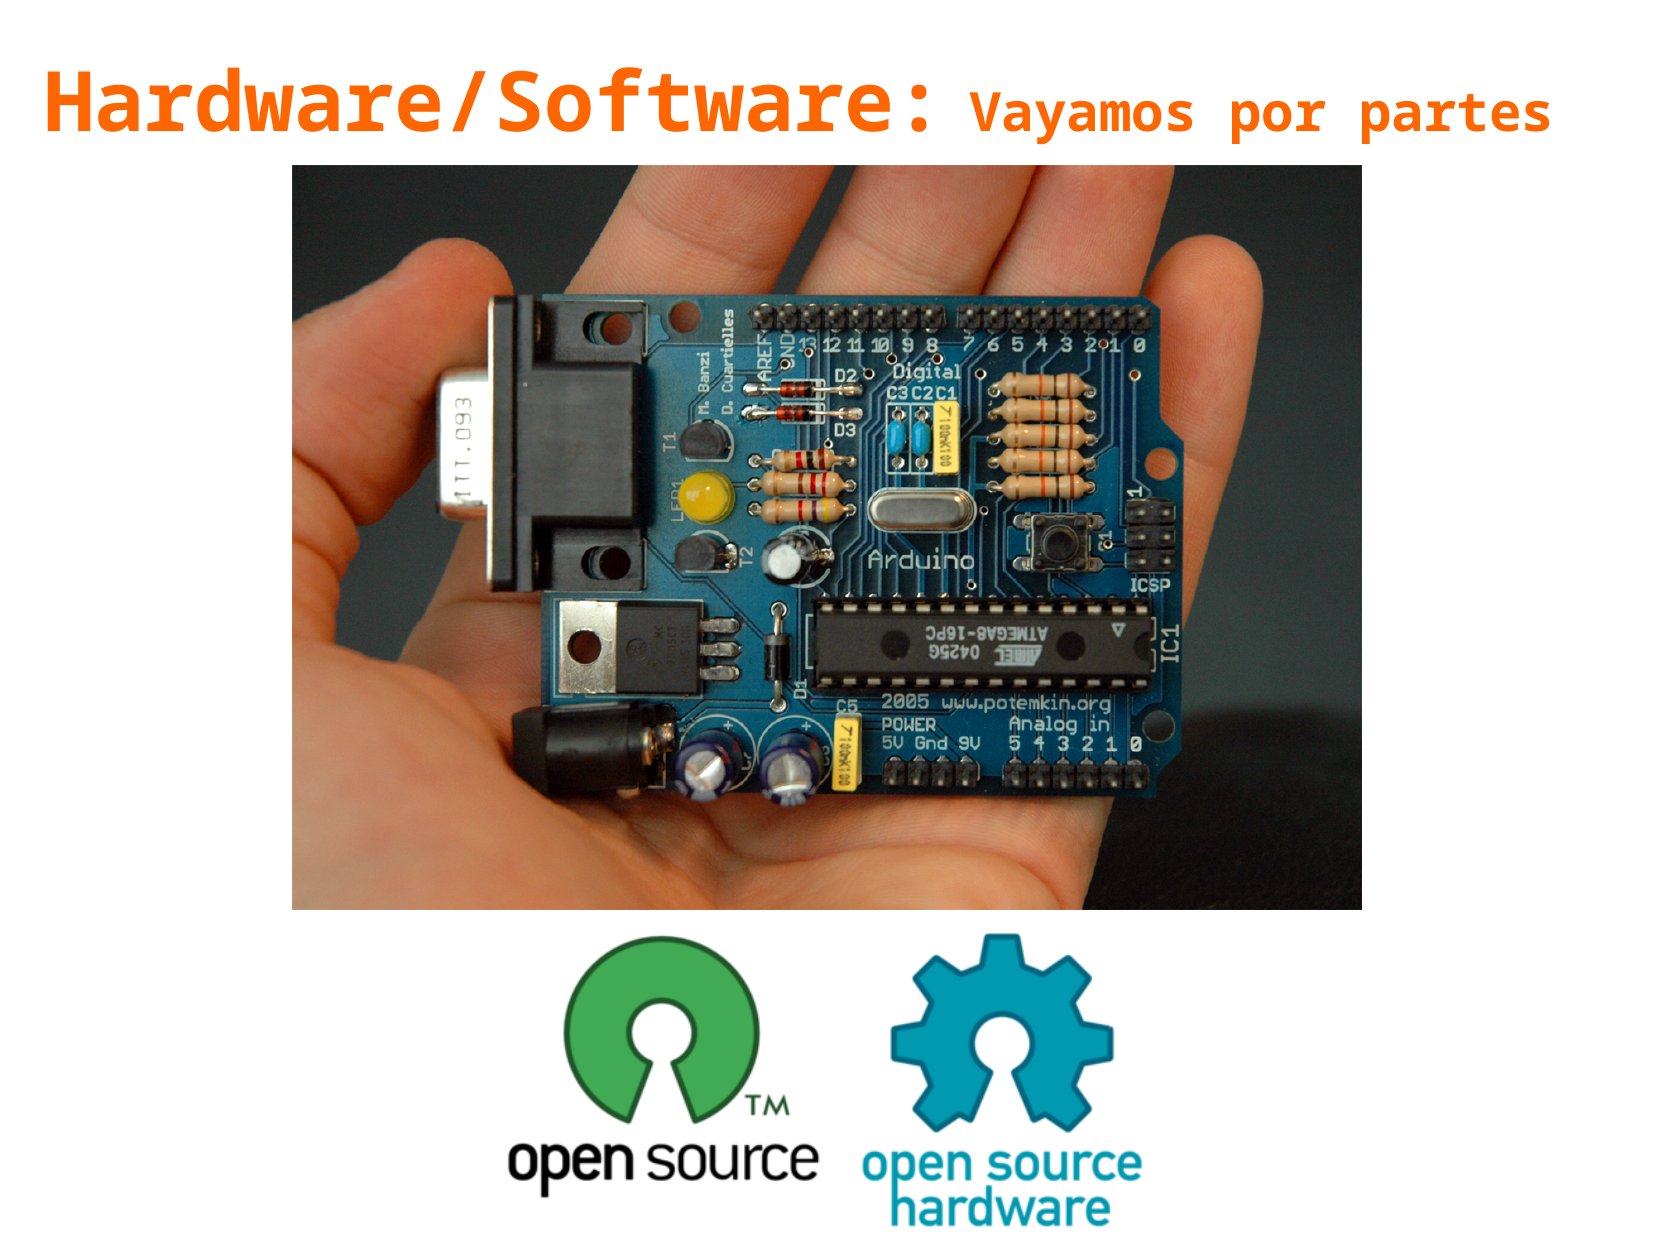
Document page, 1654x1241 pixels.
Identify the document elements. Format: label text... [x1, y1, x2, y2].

picture [340, 927, 1313, 1235]
picture [292, 165, 1362, 910]
text_box Hardware/Software: Vayamos por partes [29, 35, 1642, 199]
